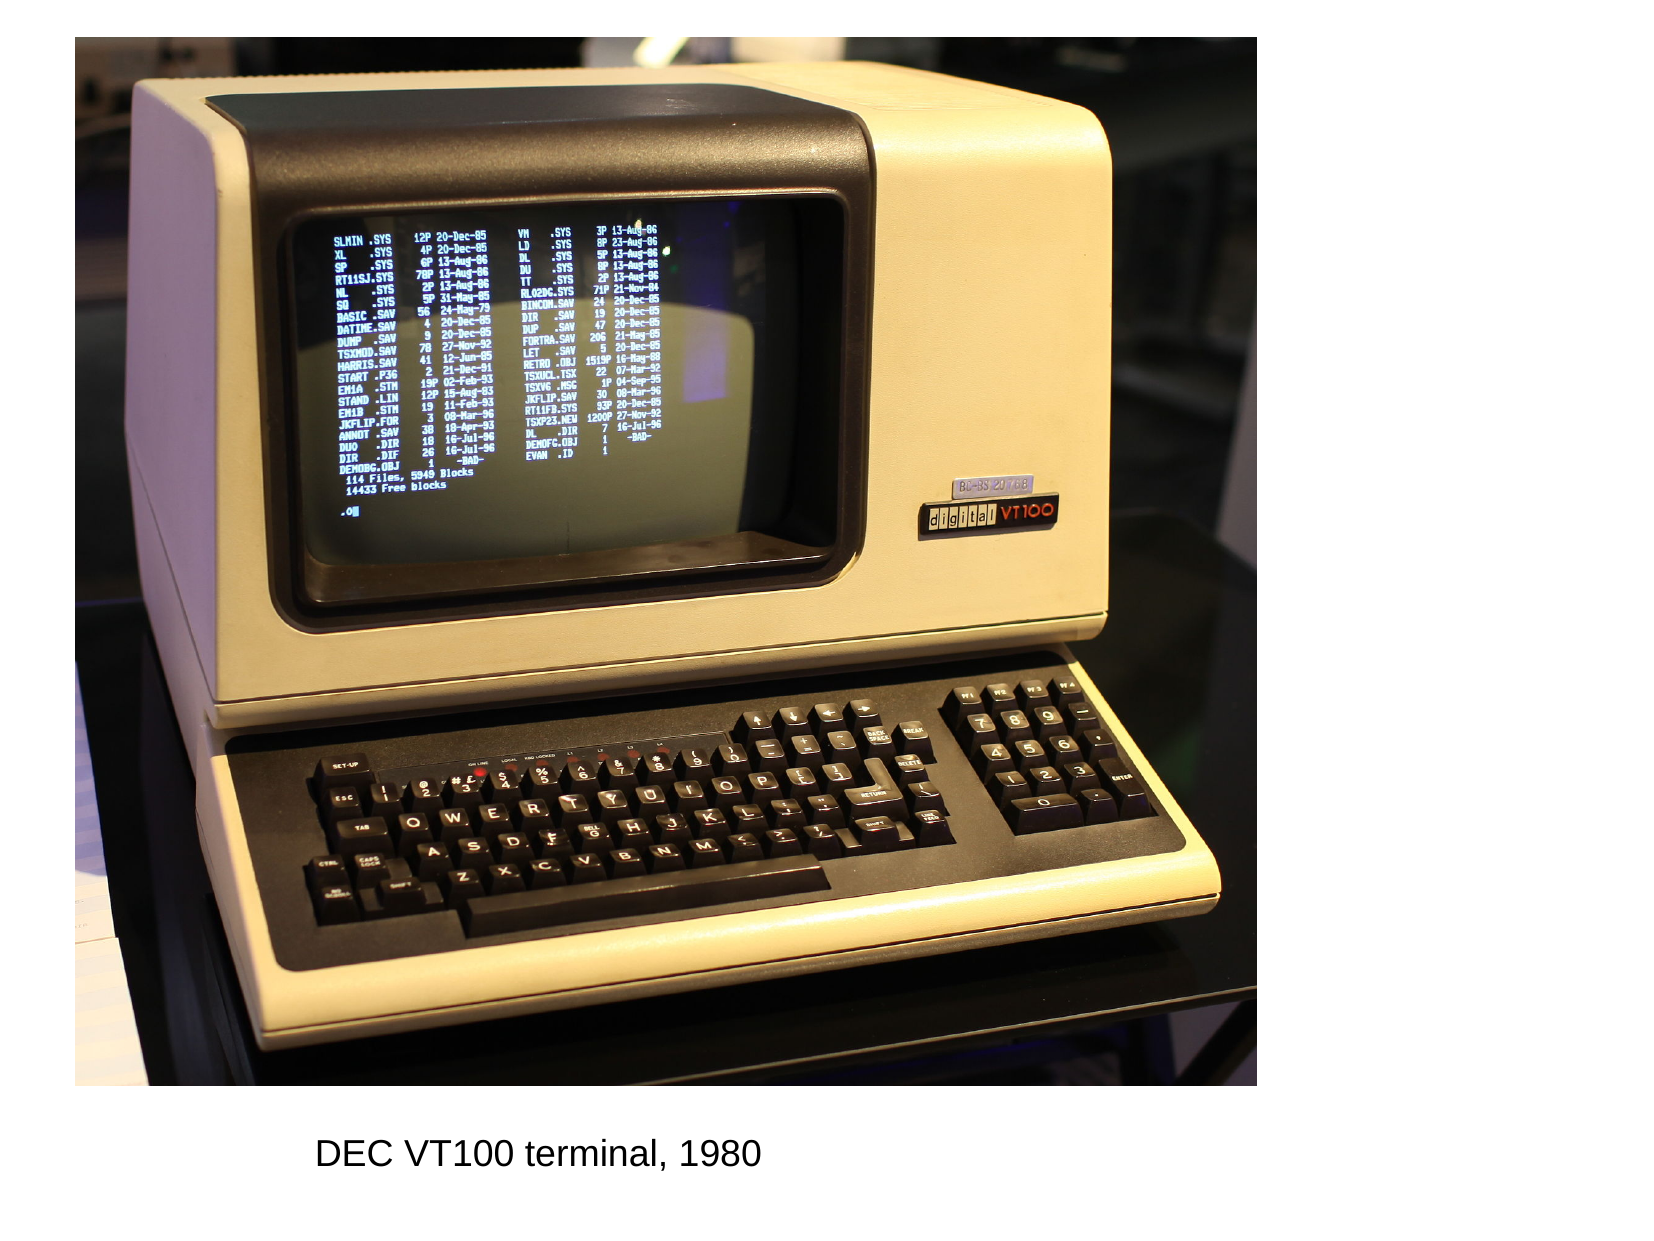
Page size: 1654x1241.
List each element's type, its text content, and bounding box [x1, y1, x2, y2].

text_box DEC VT100 terminal, 1980 [300, 1125, 1576, 1182]
picture [75, 37, 1257, 1086]
